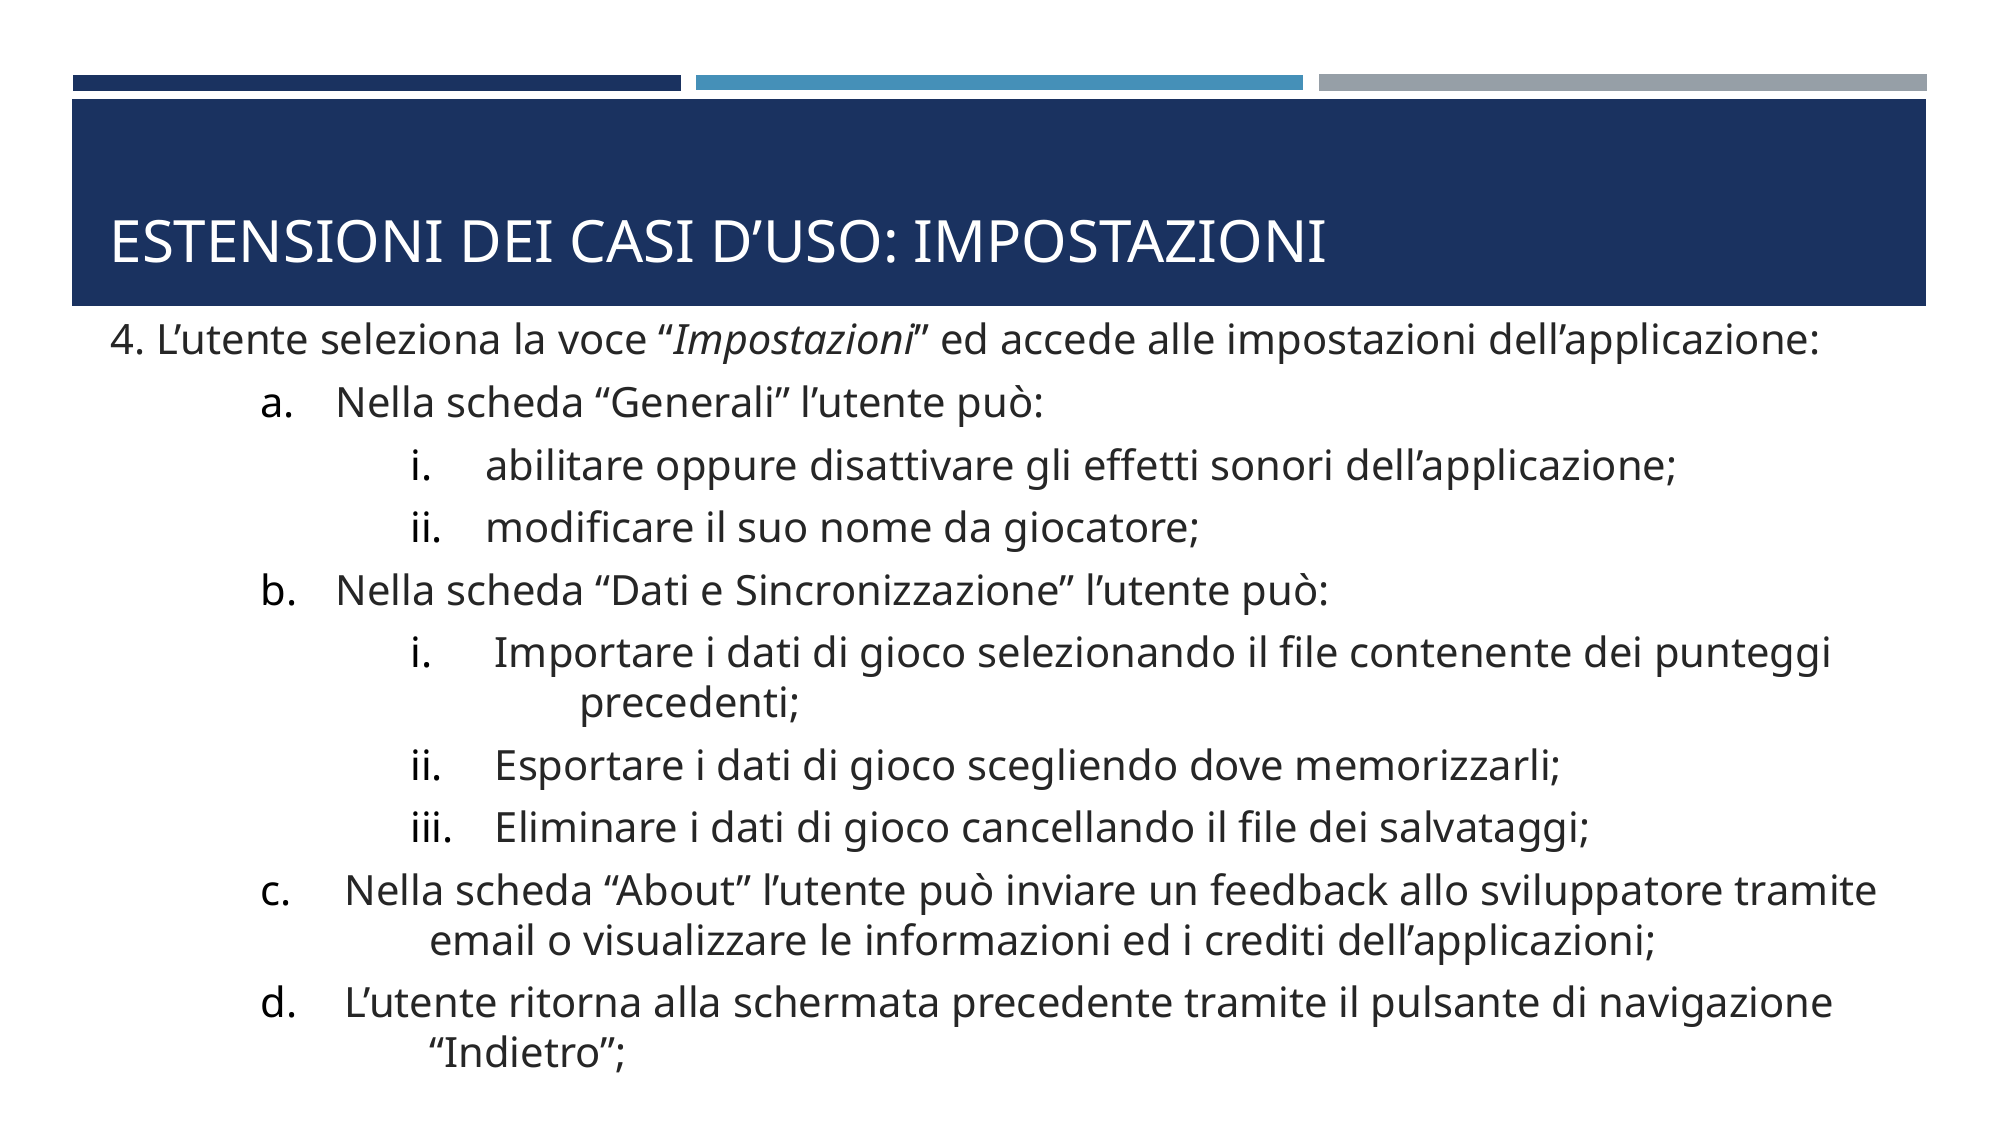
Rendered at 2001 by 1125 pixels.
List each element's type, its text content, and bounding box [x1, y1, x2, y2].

title Estensioni dei casi d’uso: impostazioni [94, 119, 1904, 282]
text_box 4. L’utente seleziona la voce “Impostazioni” ed accede alle impostazioni dell’applicazione: Nella scheda “Generali” l’utente può: abilitare oppure disattivare gli effetti sonori dell’applicazione; modificare il suo nome da giocatore; Nella scheda “Dati e Sincronizzazione” l’utente può: Importare i dati di gioco selezionando il file contenente dei punteggi precedenti; Esportare i dati di gioco scegliendo dove memorizzarli; Eliminare i dati di gioco cancellando il file dei salvataggi; Nella scheda “About” l’utente può inviare un feedback allo sviluppatore tramite email o visualizzare le informazioni ed i crediti dell’applicazioni; L’utente ritorna alla schermata precedente tramite il pulsante di navigazione “Indietro”; [95, 305, 1905, 1125]
